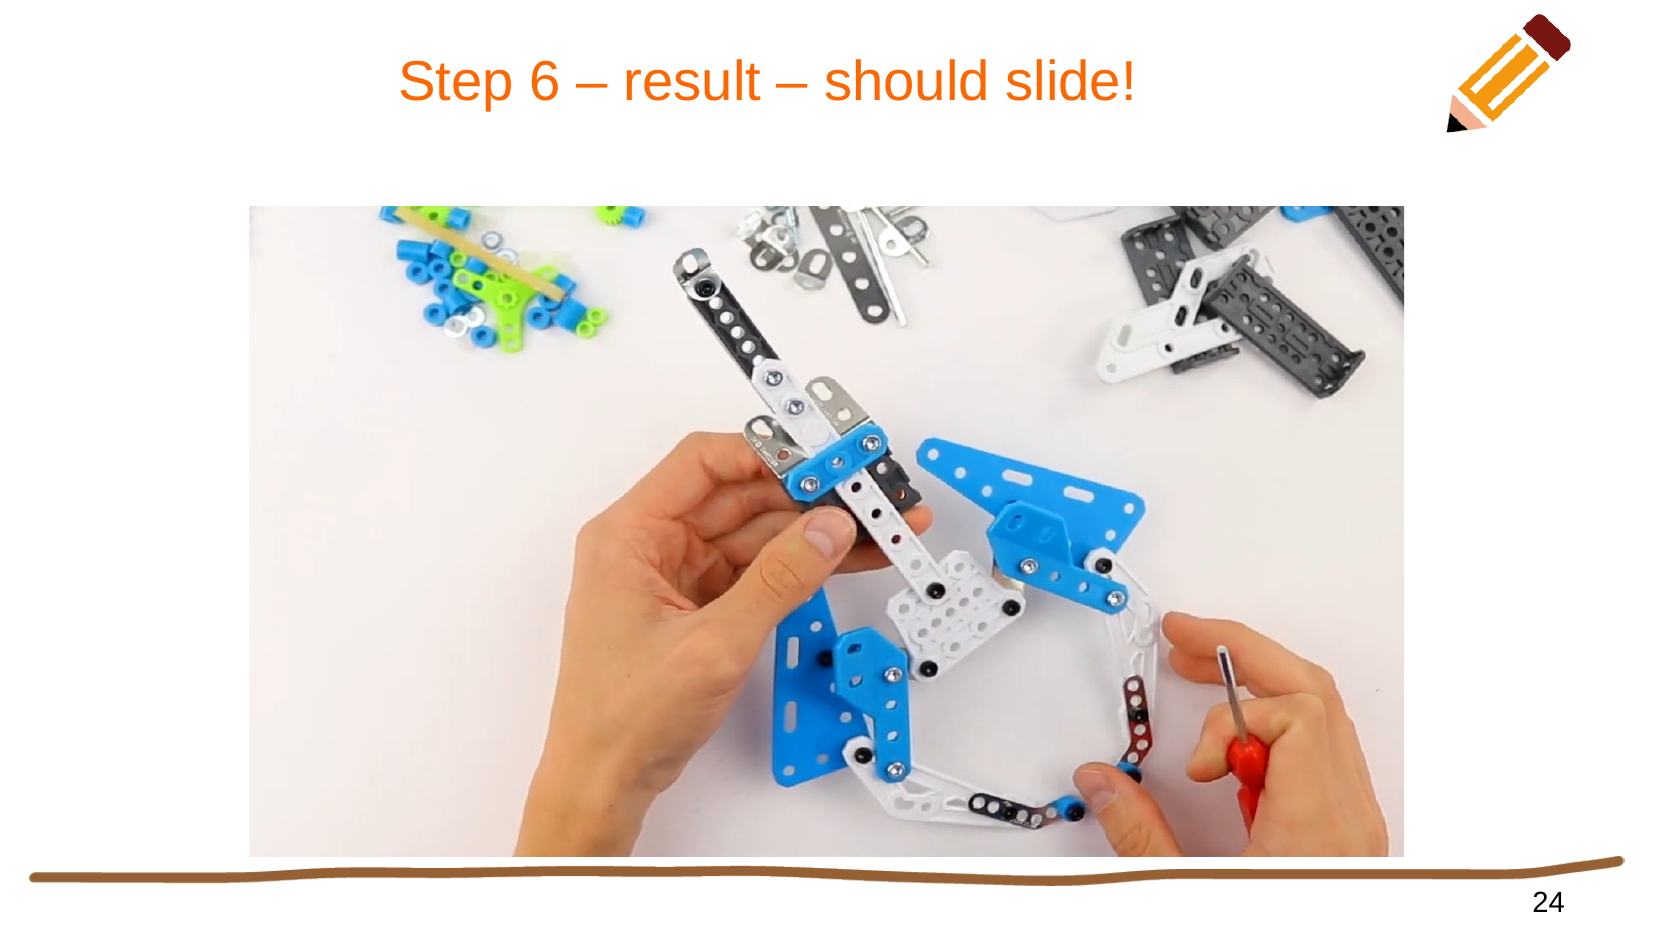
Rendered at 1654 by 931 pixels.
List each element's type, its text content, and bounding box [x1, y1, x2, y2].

title Step 6 – result – should slide! [88, 29, 1447, 133]
picture [29, 206, 1625, 886]
picture [1446, 14, 1571, 133]
